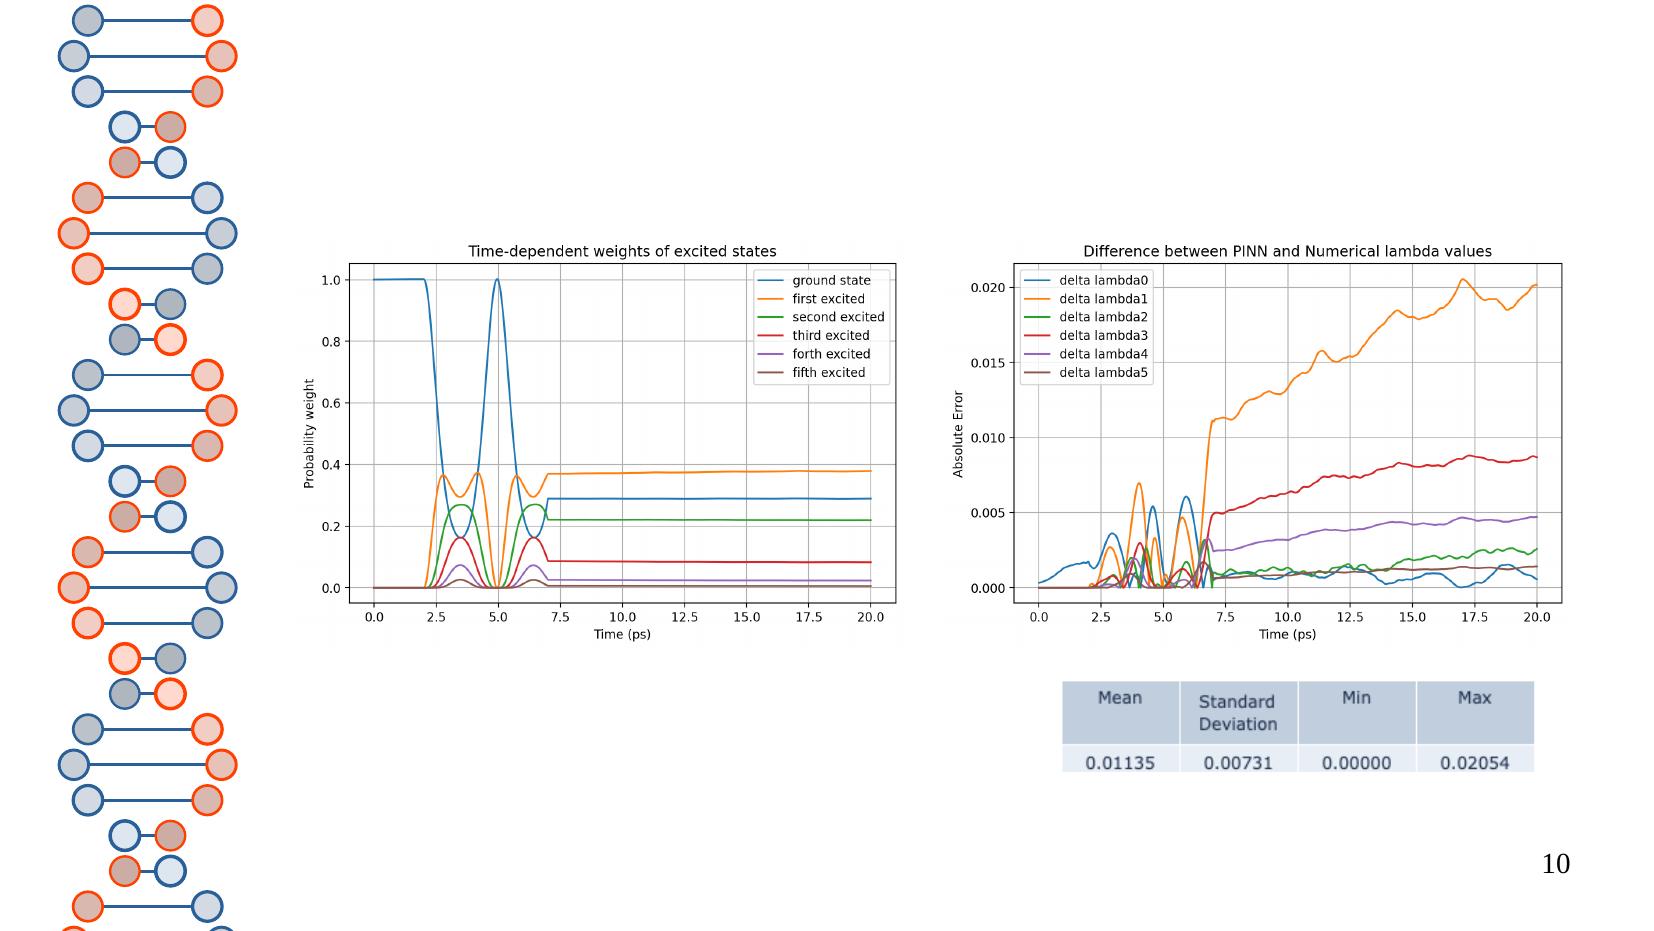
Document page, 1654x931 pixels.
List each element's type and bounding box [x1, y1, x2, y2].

picture [944, 236, 1570, 650]
picture [1032, 669, 1551, 794]
picture [295, 236, 904, 650]
